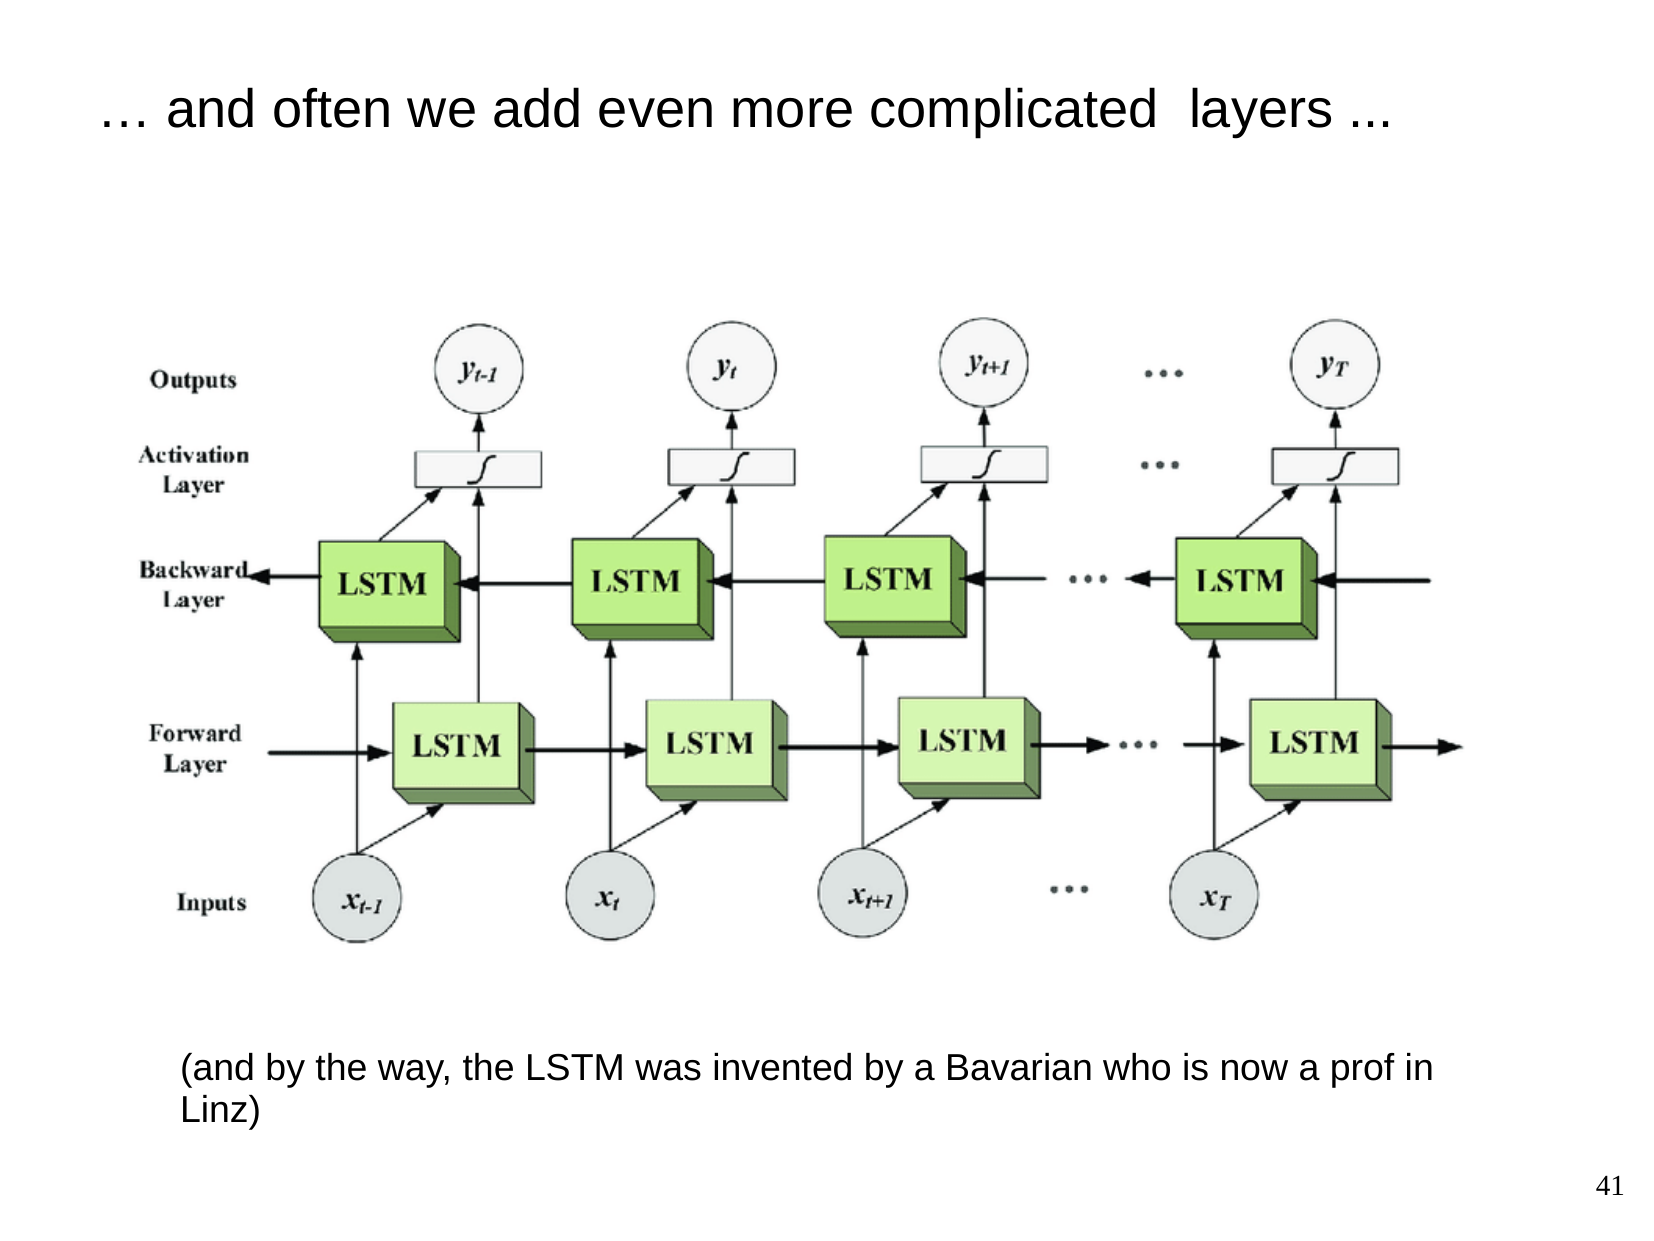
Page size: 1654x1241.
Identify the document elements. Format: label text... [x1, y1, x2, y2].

picture [136, 316, 1465, 945]
text_box … and often we add even more complicated layers ... [82, 70, 1548, 147]
text_box (and by the way, the LSTM was invented by a Bavarian who is now a prof in Linz) [165, 1039, 1536, 1139]
